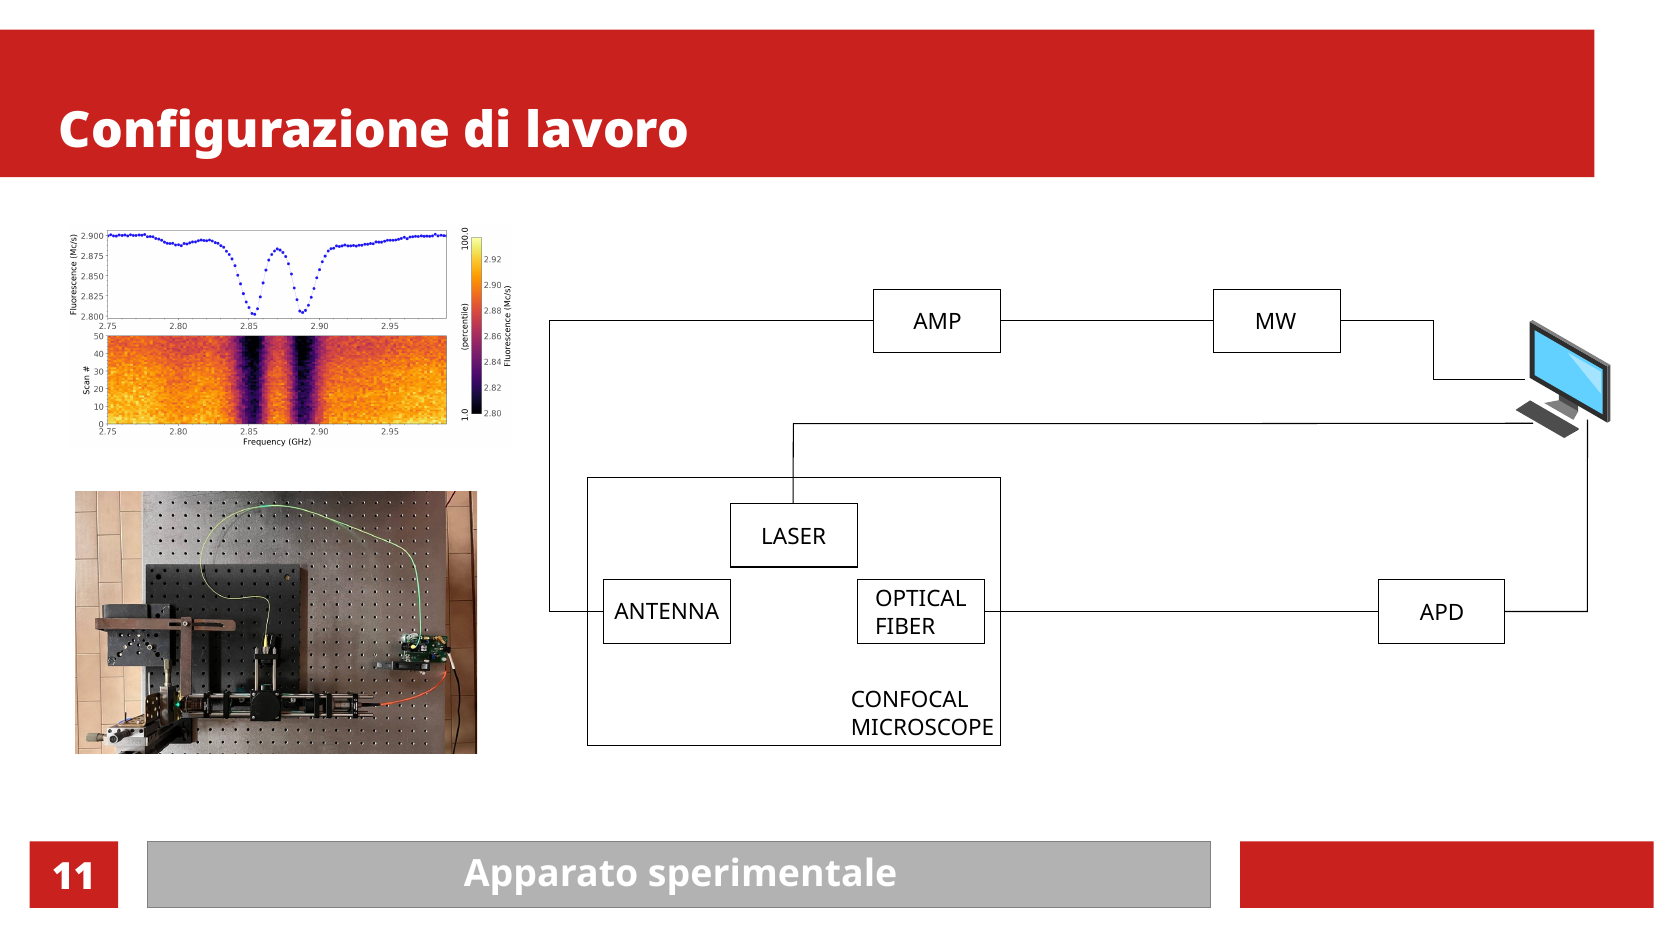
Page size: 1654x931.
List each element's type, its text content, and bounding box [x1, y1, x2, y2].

text_box Apparato sperimentale [155, 838, 1206, 905]
picture [75, 491, 478, 754]
picture [68, 224, 514, 448]
picture [548, 288, 1612, 755]
title Configurazione di lavoro [59, 44, 1595, 163]
